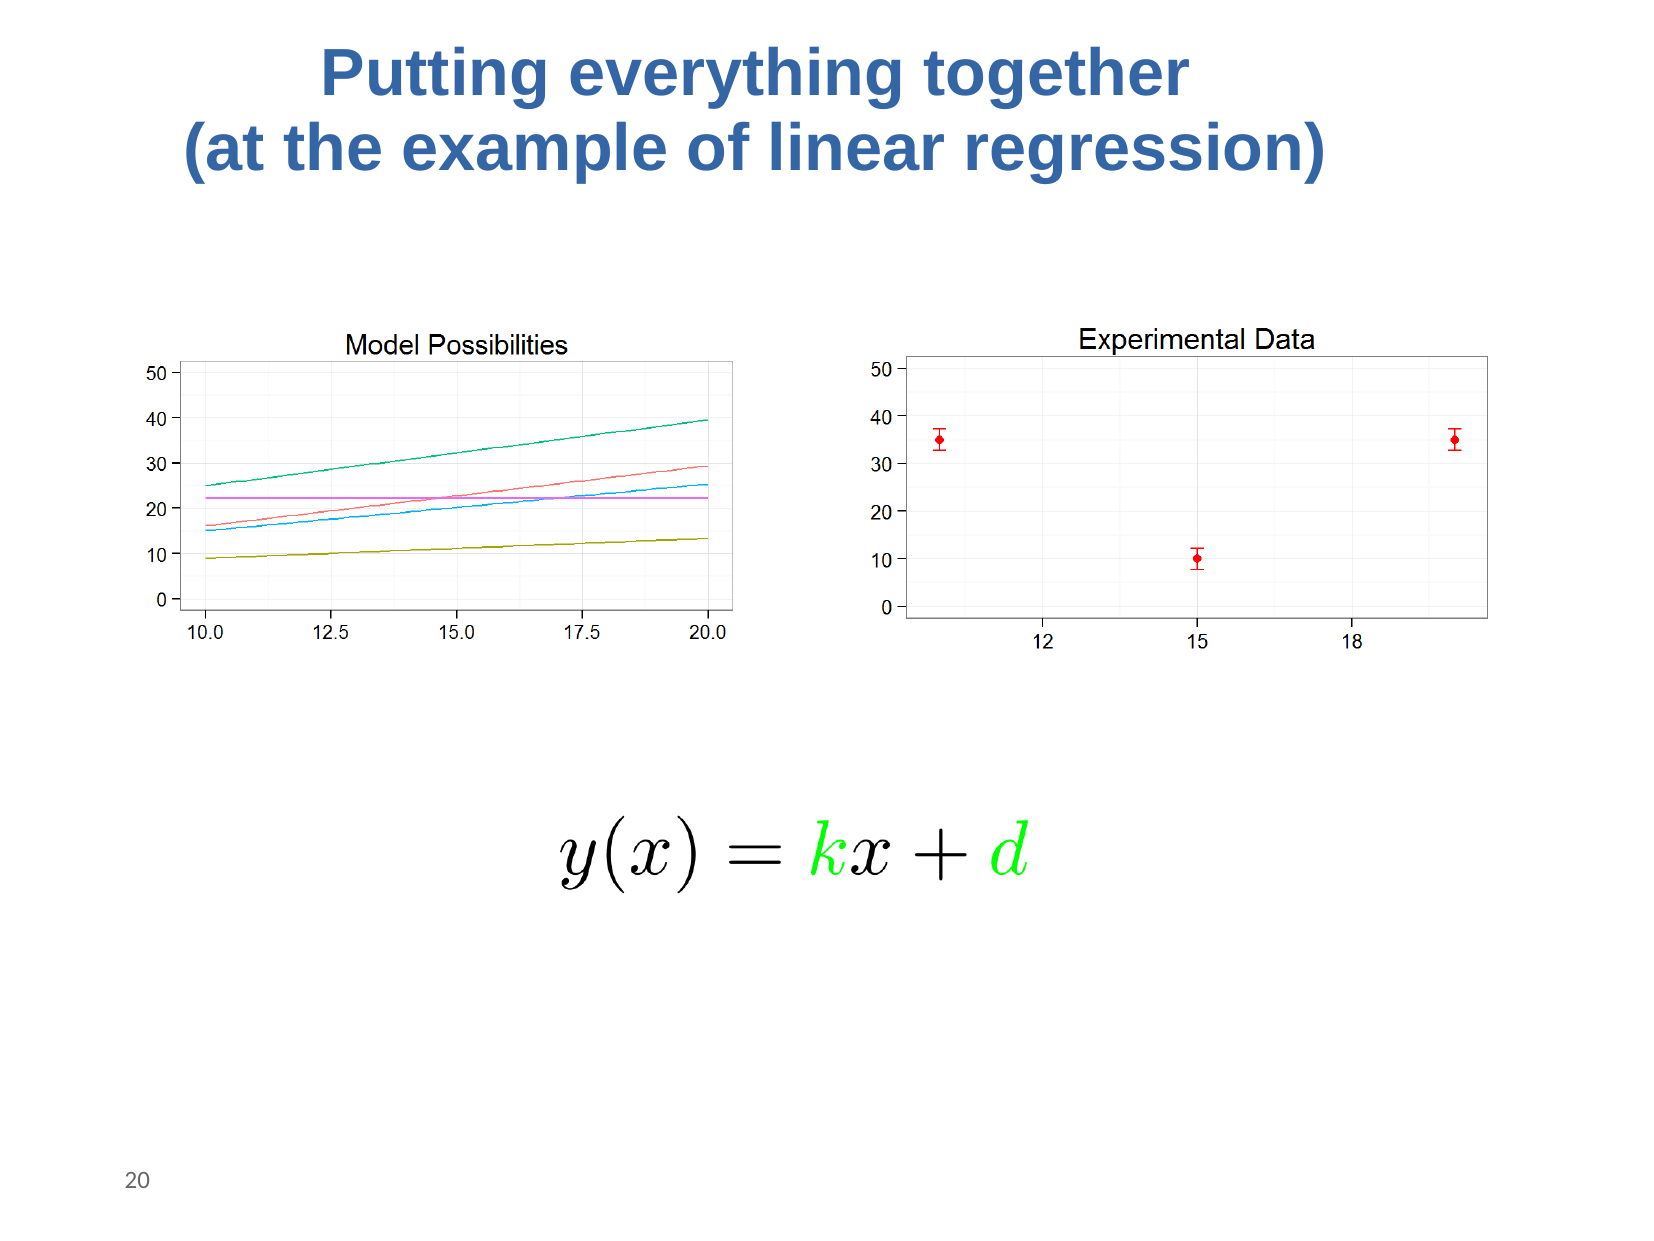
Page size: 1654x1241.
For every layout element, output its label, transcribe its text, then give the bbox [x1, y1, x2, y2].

picture [133, 320, 739, 651]
title Putting everything together (at the example of linear regression) [147, 5, 1365, 213]
picture [822, 290, 1517, 696]
picture [551, 810, 1036, 894]
